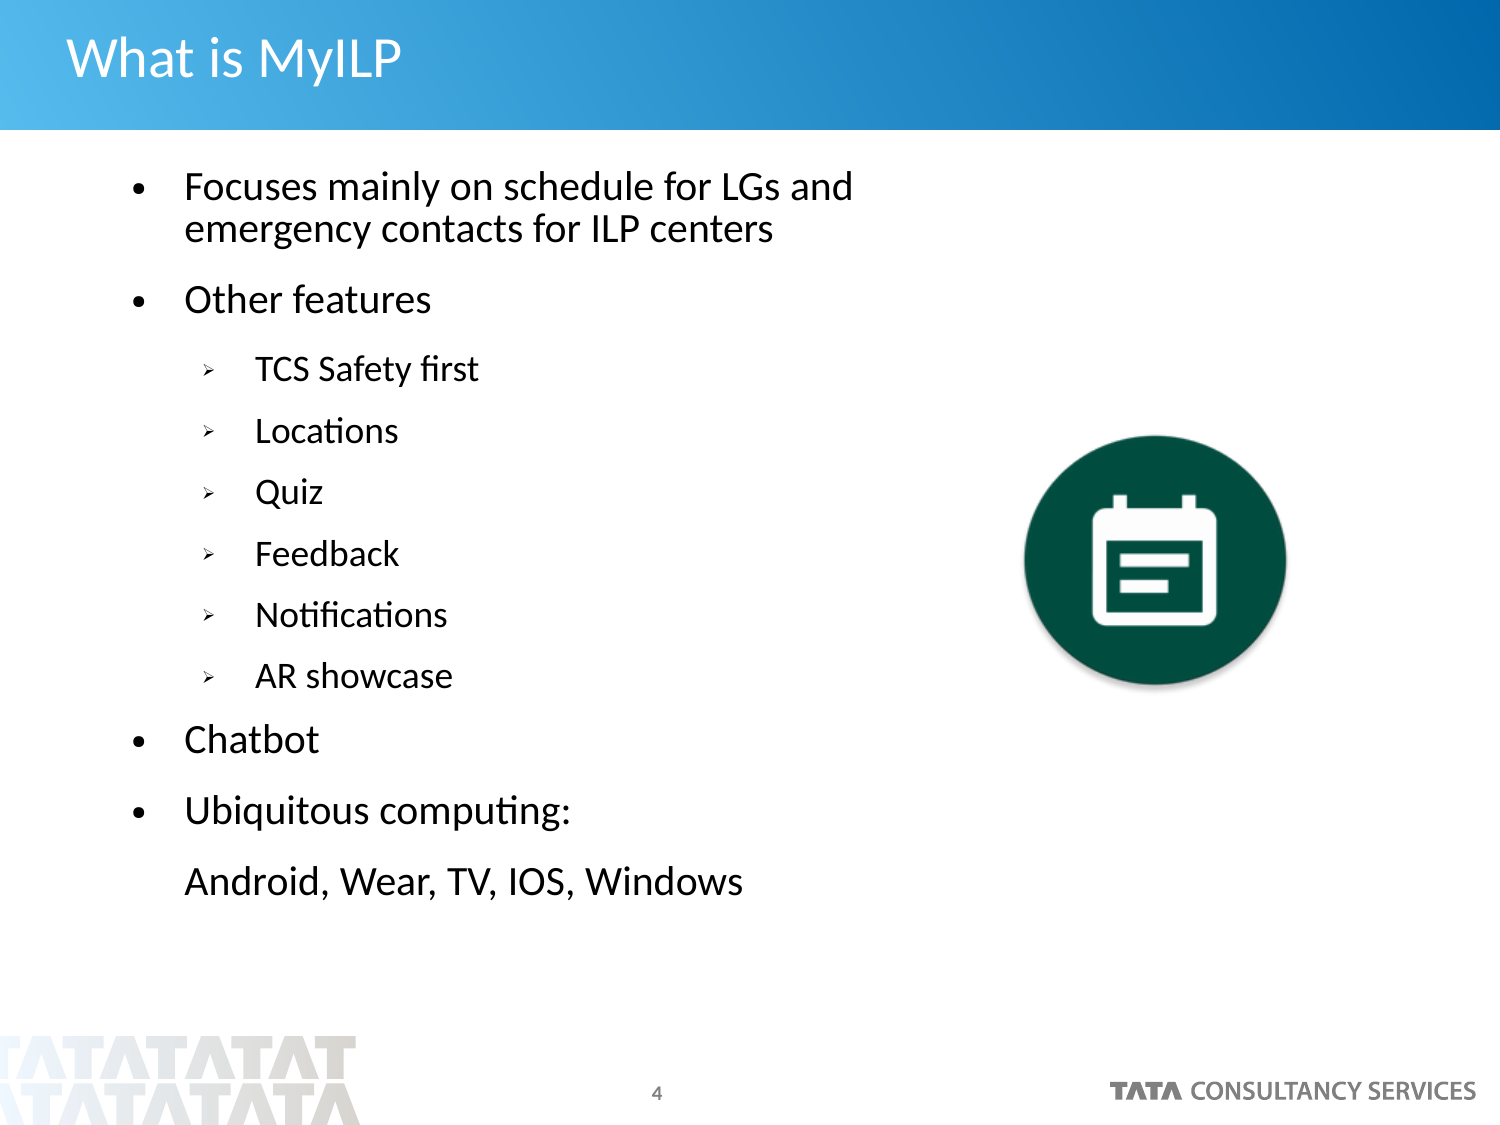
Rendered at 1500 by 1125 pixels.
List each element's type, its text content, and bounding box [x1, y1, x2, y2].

title What is MyILP [66, 9, 1463, 116]
picture [1013, 425, 1298, 696]
list Focuses mainly on schedule for LGs and emergency contacts for ILP centers Other features TCS Safety first Locations Quiz Feedback Notifications AR showcase Chatbot Ubiquitous computing: Android, Wear, TV, IOS, Windows [113, 169, 991, 1091]
